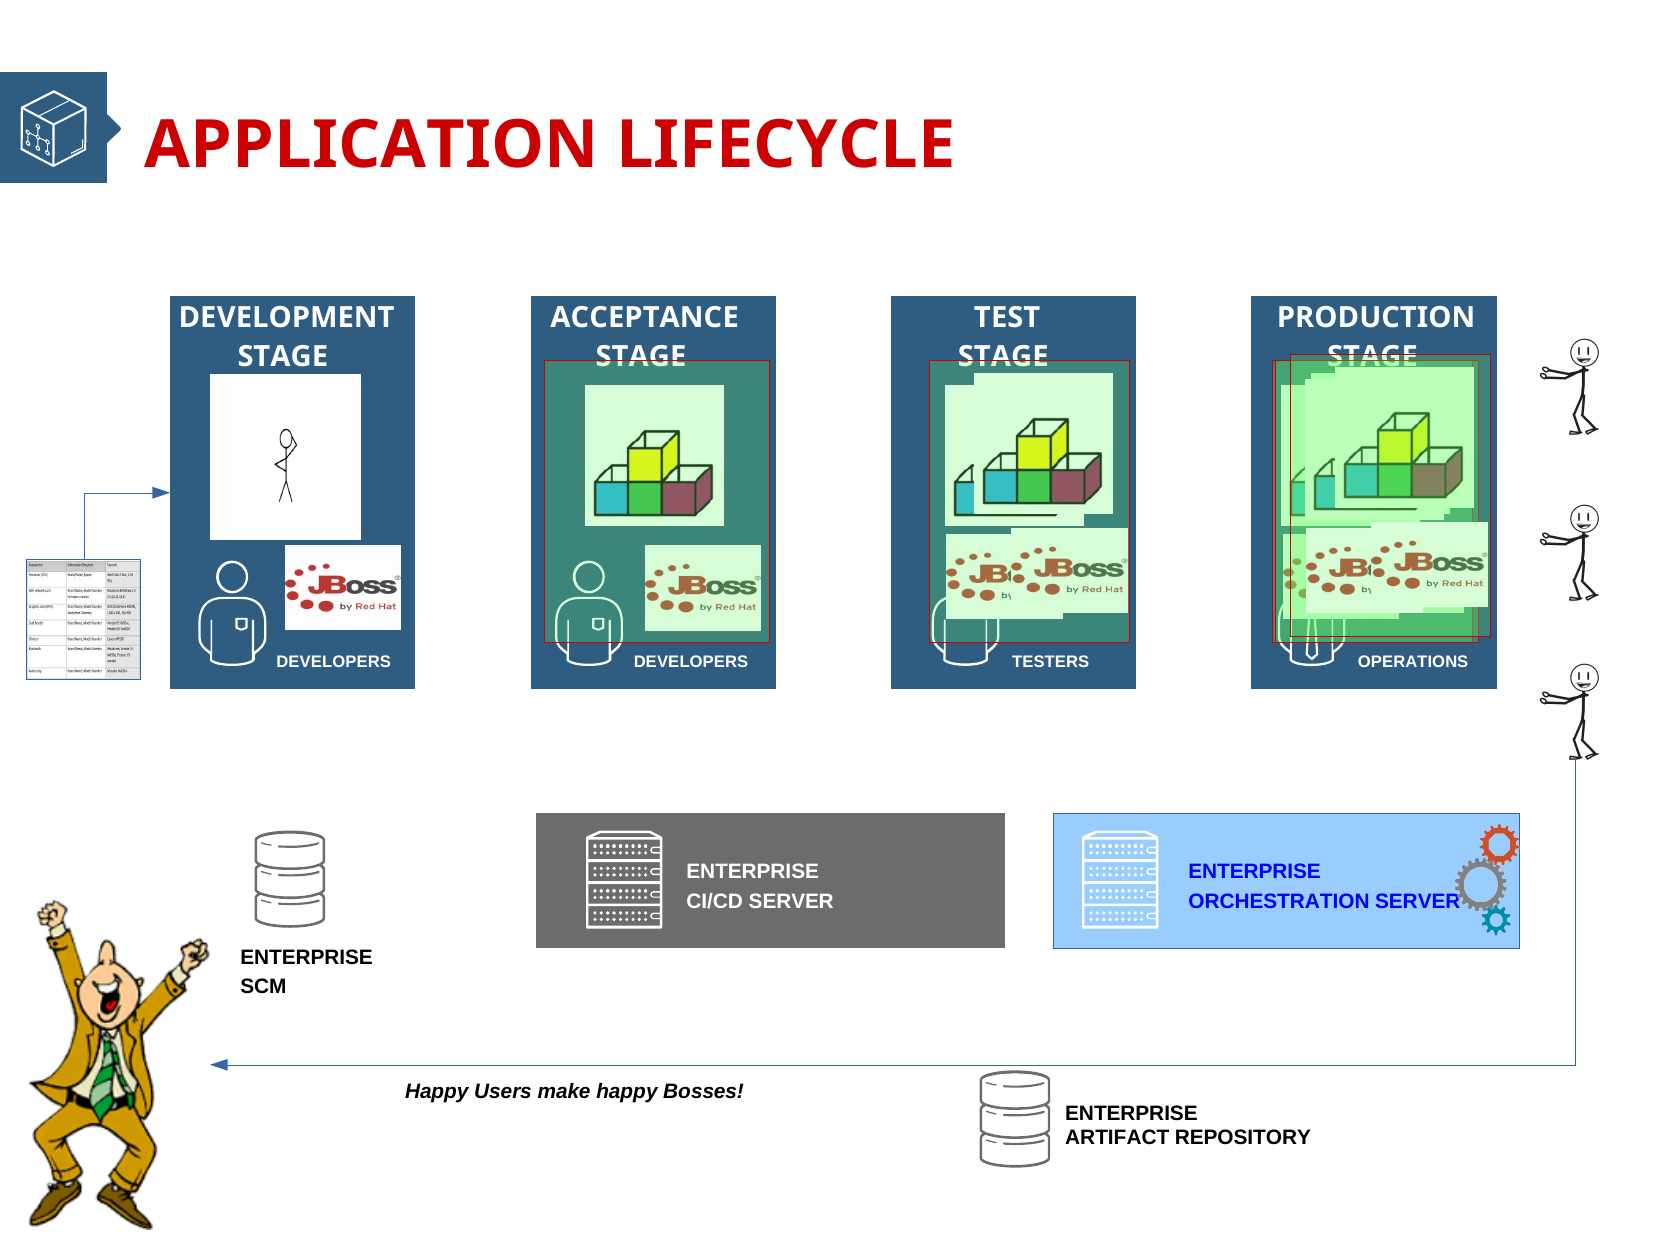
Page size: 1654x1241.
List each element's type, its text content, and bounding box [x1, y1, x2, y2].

text_box ENTERPRISE SCM [240, 945, 373, 995]
text_box TEST STAGE [957, 295, 1070, 360]
text_box [1053, 813, 1520, 948]
text_box [891, 296, 1136, 689]
picture [210, 374, 361, 541]
text_box TESTERS [1012, 643, 1100, 669]
text_box [254, 830, 326, 928]
text_box OPERATIONS [1357, 642, 1480, 669]
text_box ENTERPRISE ORCHESTRATION SERVER [1188, 860, 1439, 910]
text_box ACCEPTANCE STAGE [550, 295, 752, 360]
text_box Happy Users make happy Bosses! [405, 1080, 745, 1104]
text_box PRODUCTION STAGE [1276, 295, 1475, 360]
picture [1515, 299, 1636, 436]
text_box [979, 1070, 1051, 1168]
text_box DEVELOPMENT STAGE [178, 295, 402, 362]
picture [28, 899, 211, 1230]
text_box DEVELOPERS [276, 642, 403, 669]
text_box DEVELOPERS [633, 643, 761, 669]
picture [285, 545, 401, 631]
picture [1515, 624, 1636, 760]
text_box [531, 296, 776, 689]
text_box [1251, 296, 1497, 689]
text_box [536, 813, 1005, 948]
text_box [170, 296, 415, 689]
picture [1515, 465, 1636, 601]
text_box [0, 72, 121, 183]
text_box APPLICATION LIFECYCLE [144, 96, 1256, 171]
text_box ENTERPRISE ARTIFACT REPOSITORY [1065, 1102, 1314, 1149]
picture [26, 559, 141, 680]
text_box ENTERPRISE CI/CD SERVER [686, 860, 847, 910]
picture [1439, 814, 1544, 949]
